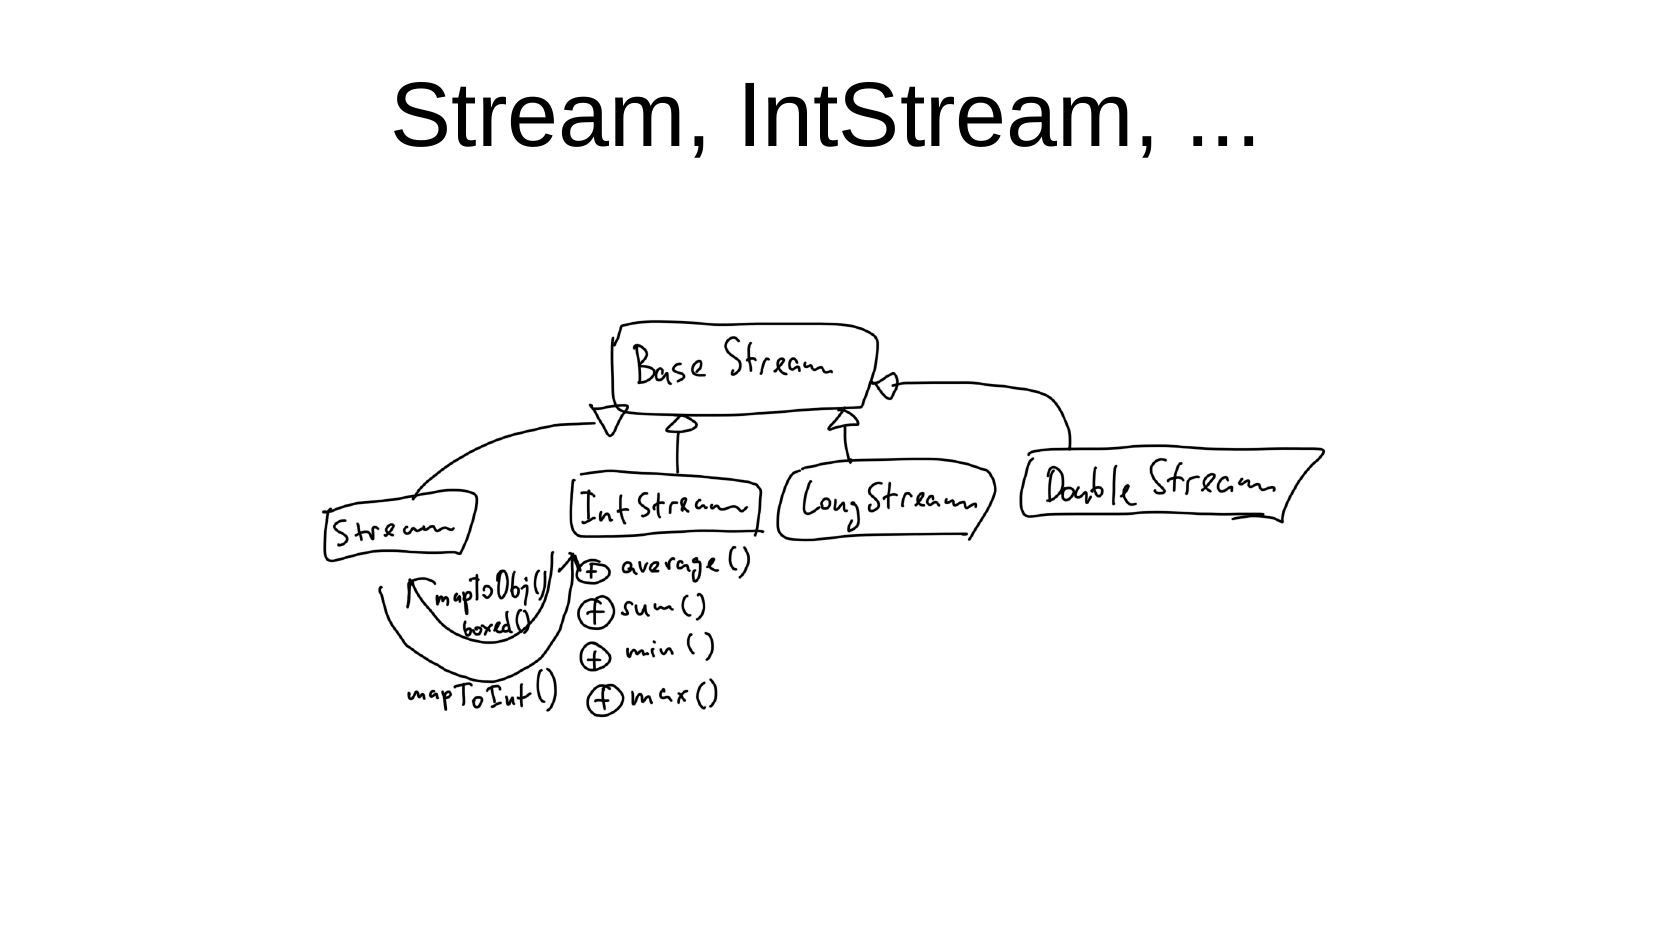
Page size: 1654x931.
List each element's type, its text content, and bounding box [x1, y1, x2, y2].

title Stream, IntStream, ... [82, 37, 1571, 193]
picture [225, 262, 1423, 821]
